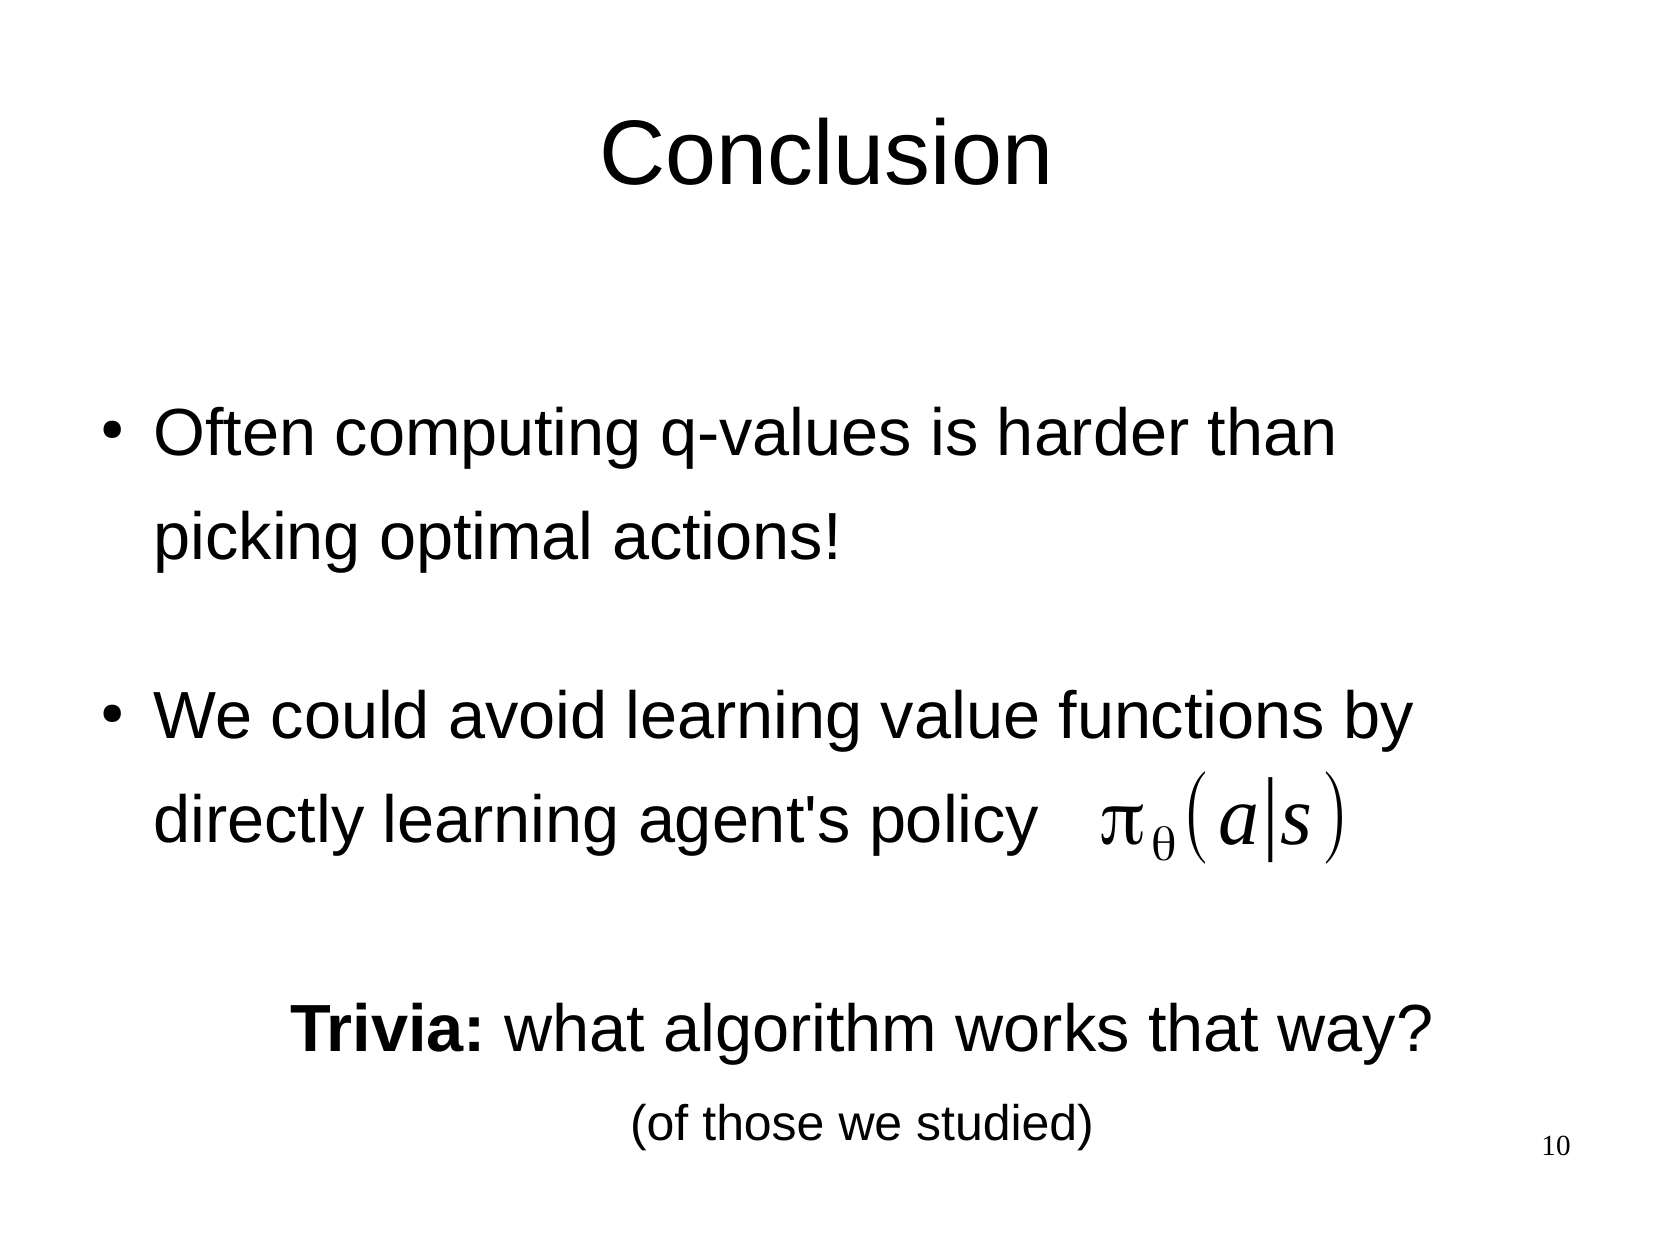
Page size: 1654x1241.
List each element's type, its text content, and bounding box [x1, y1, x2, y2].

list Often computing q-values is harder than picking optimal actions! We could avoid learning value functions by directly learning agent's policy Trivia: what algorithm works that way? (of those we studied) [82, 290, 1571, 1241]
title Conclusion [82, 49, 1571, 257]
chart [1080, 764, 1367, 867]
